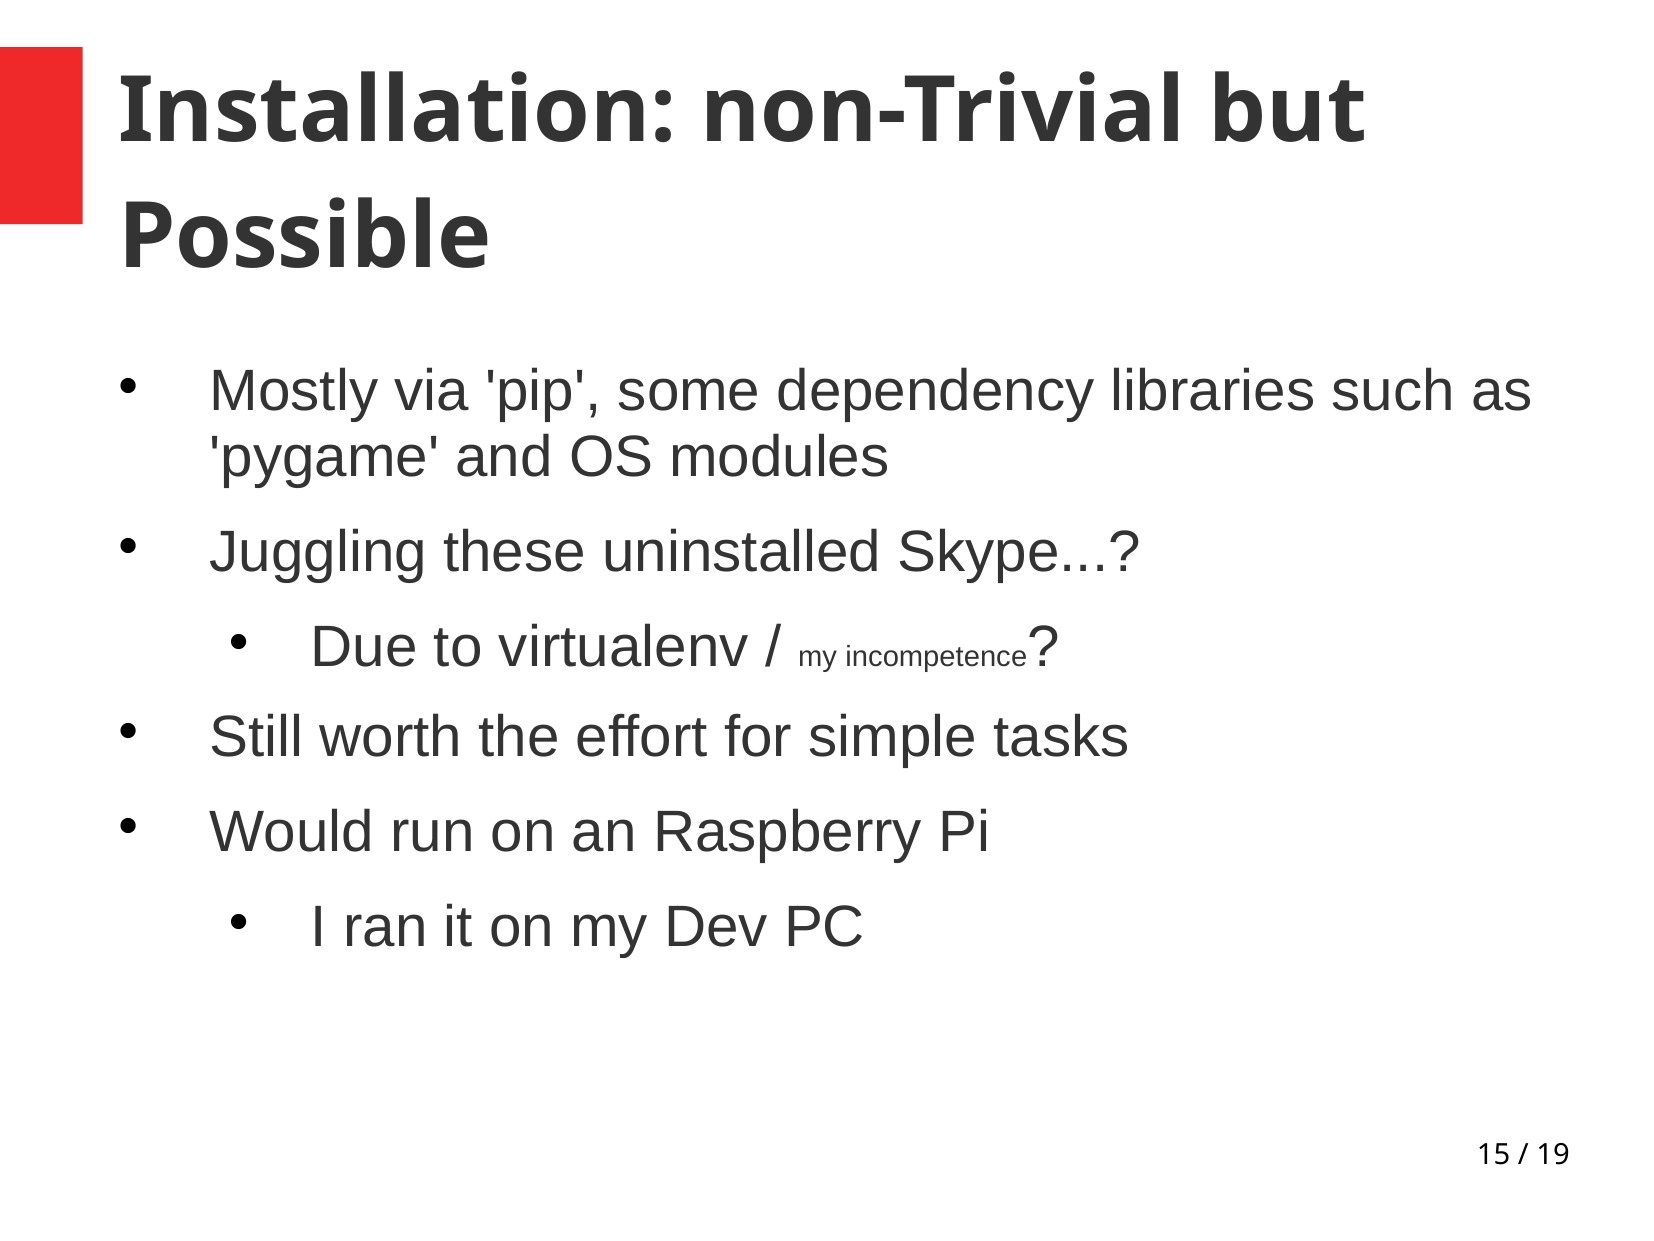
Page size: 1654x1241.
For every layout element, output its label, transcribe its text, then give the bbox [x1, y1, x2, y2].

list Mostly via 'pip', some dependency libraries such as 'pygame' and OS modules Juggling these uninstalled Skype...? Due to virtualenv / my incompetence? Still worth the effort for simple tasks Would run on an Raspberry Pi I ran it on my Dev PC [118, 354, 1536, 1074]
title Installation: non-Trivial but Possible [118, 34, 1571, 271]
